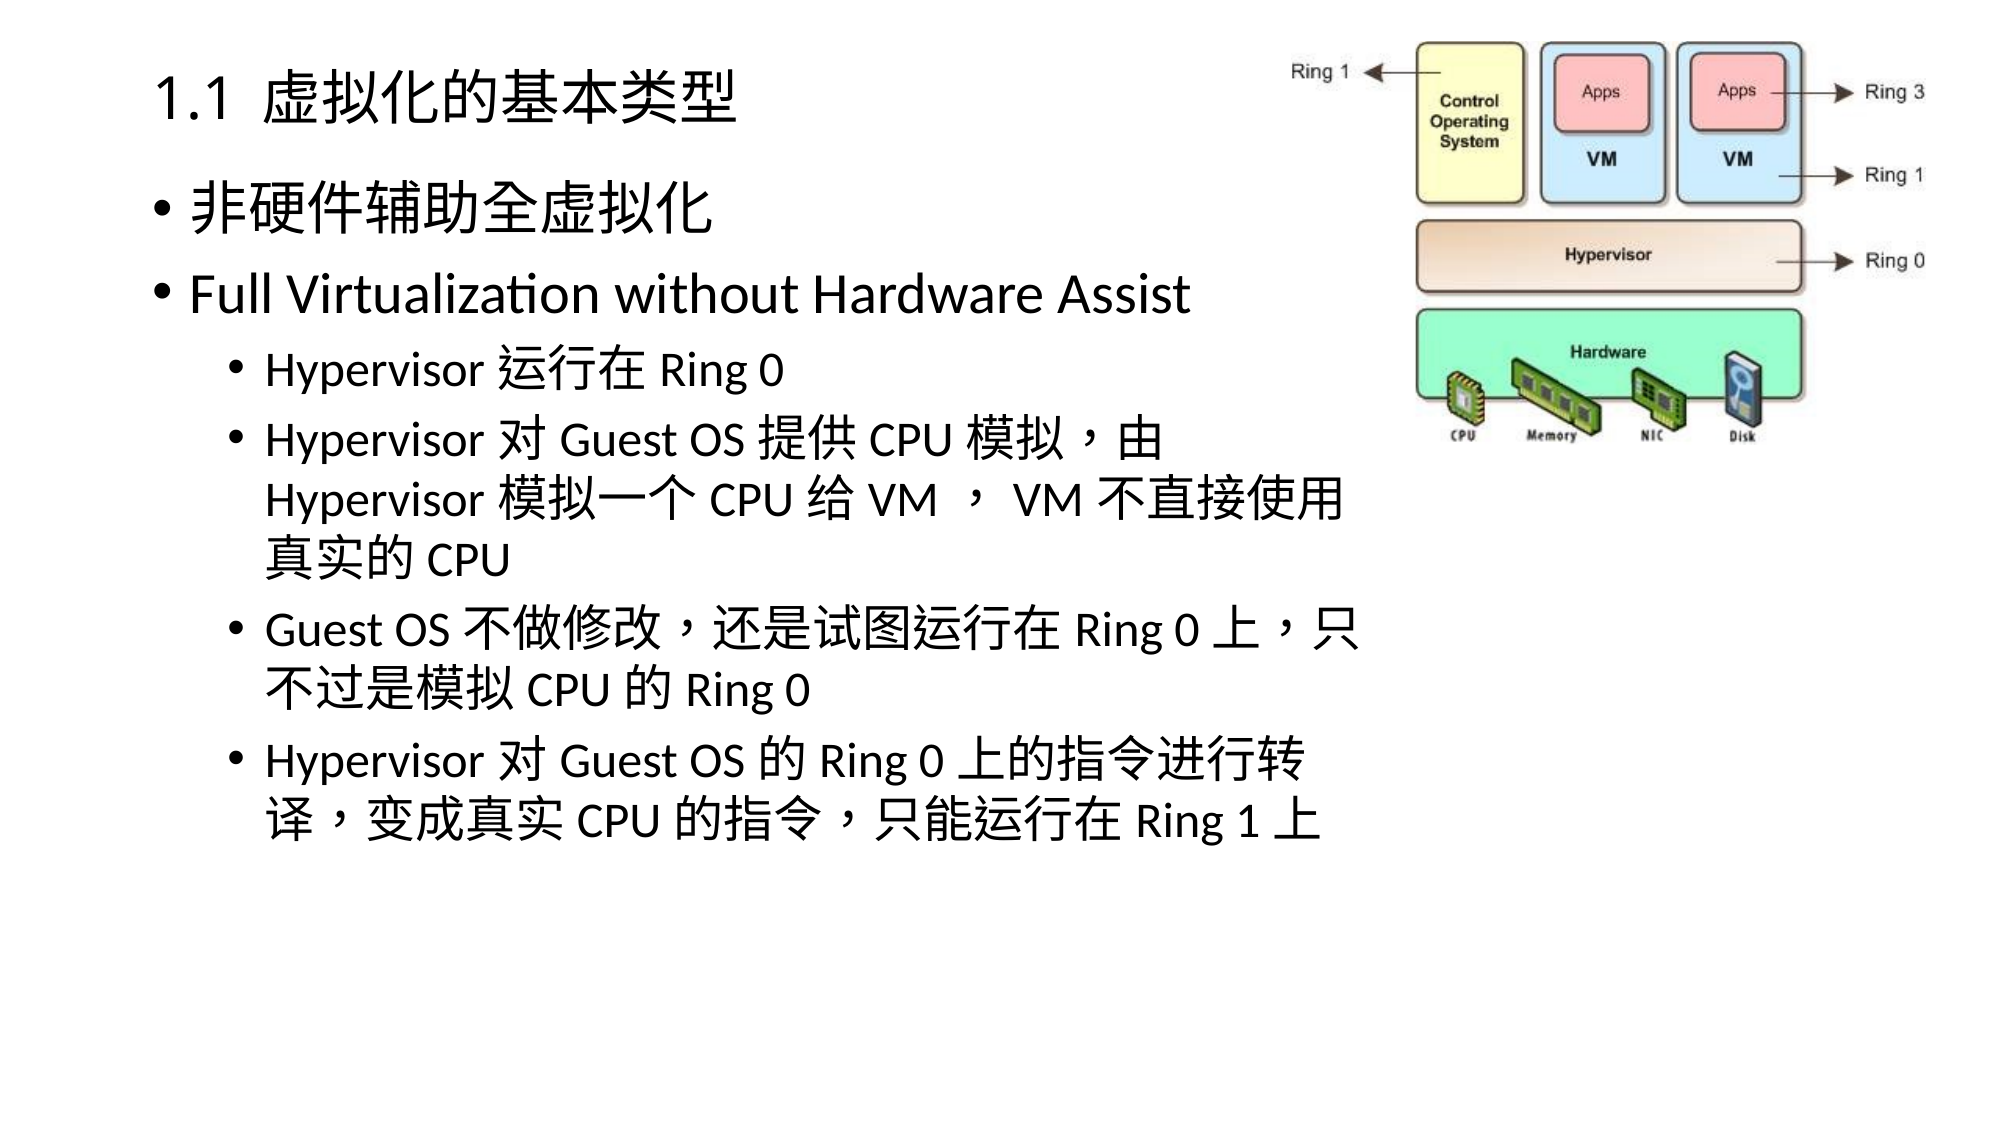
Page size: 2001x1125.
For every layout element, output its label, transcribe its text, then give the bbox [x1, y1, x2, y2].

picture [1291, 41, 1926, 445]
title 1.1 虚拟化的基本类型 [137, 59, 1863, 140]
list 非硬件辅助全虚拟化 Full Virtualization without Hardware Assist Hypervisor运行在Ring 0 Hypervisor对Guest OS提供CPU模拟，由Hypervisor模拟一个CPU给VM，VM不直接使用真实的CPU Guest OS不做修改，还是试图运行在Ring 0上，只不过是模拟CPU的Ring 0 Hypervisor对Guest OS的Ring 0上的指令进行转译，变成真实CPU的指令，只能运行在Ring 1上 [137, 171, 1405, 1014]
